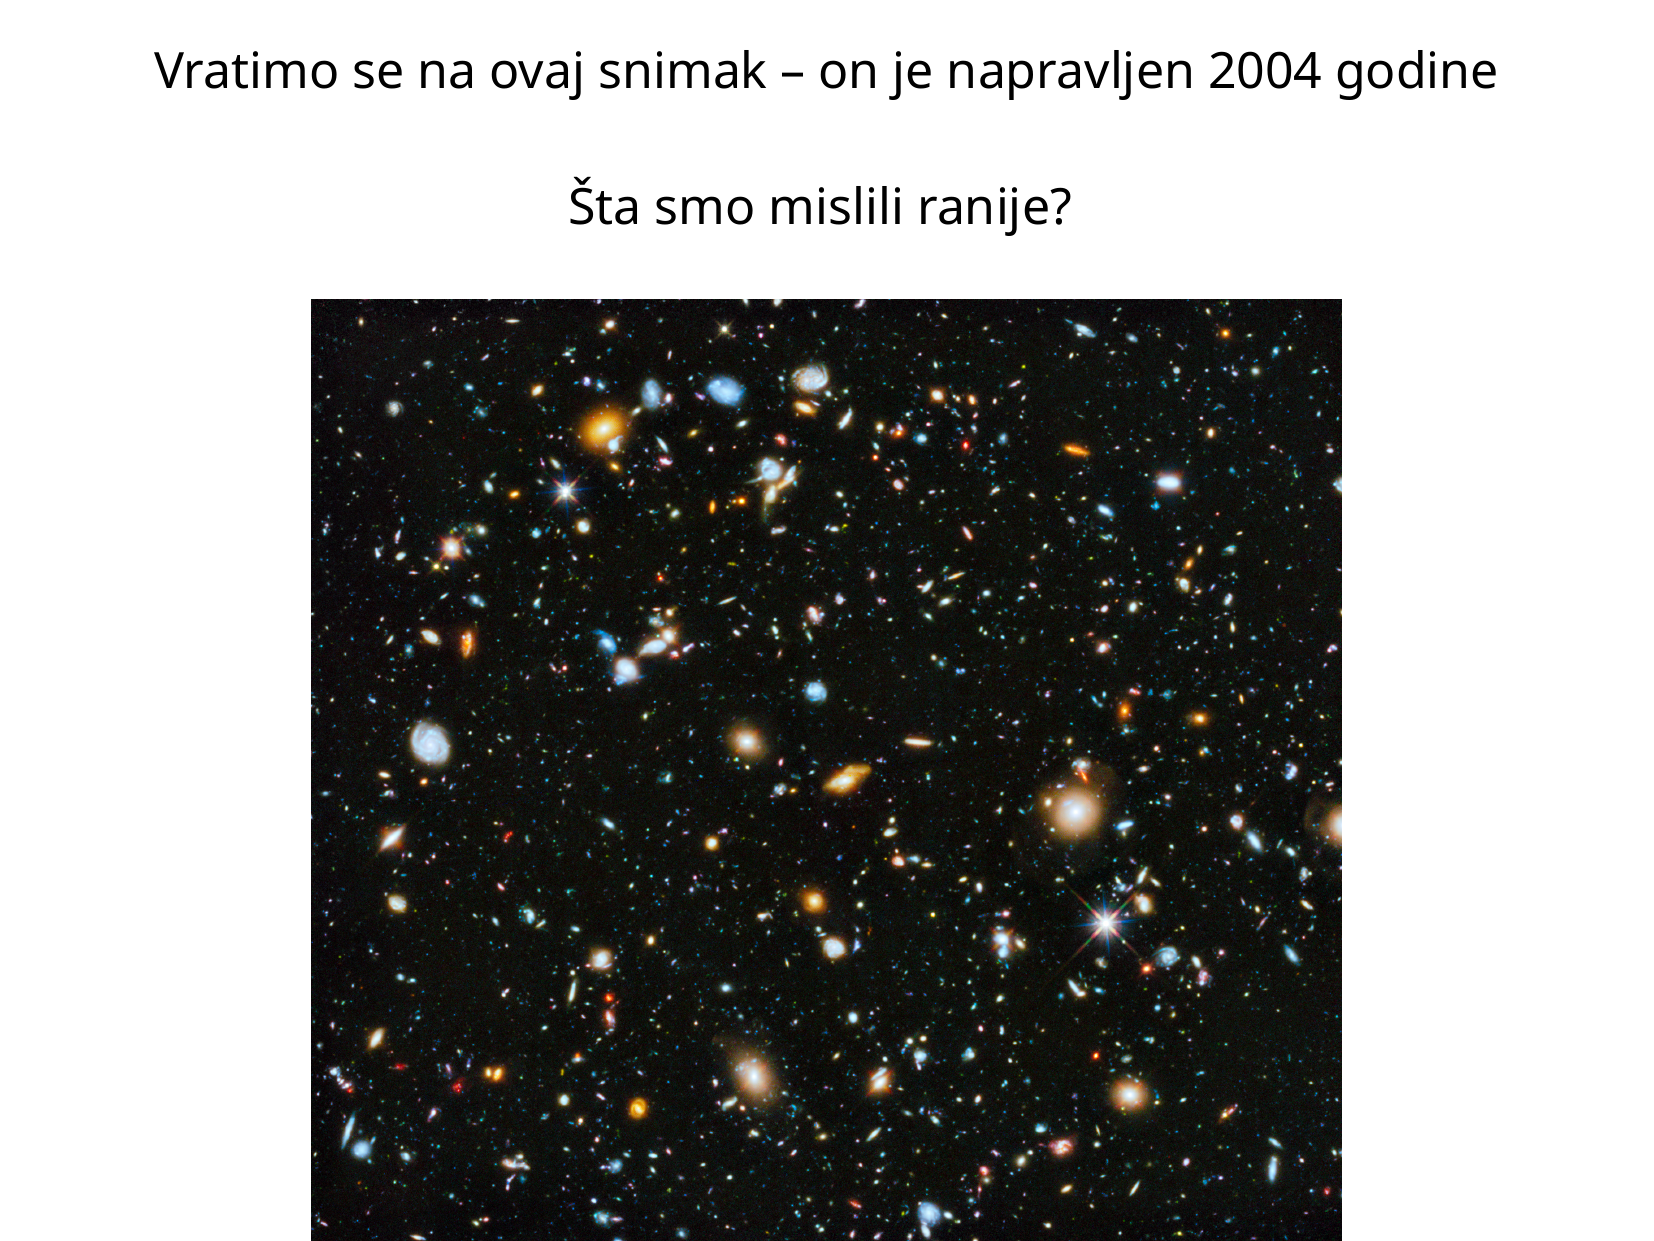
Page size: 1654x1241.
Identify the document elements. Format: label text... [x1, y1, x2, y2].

title Vratimo se na ovaj snimak – on je napravljen 2004 godine Šta smo mislili ranije? [32, 48, 1621, 226]
picture [311, 299, 1342, 1241]
